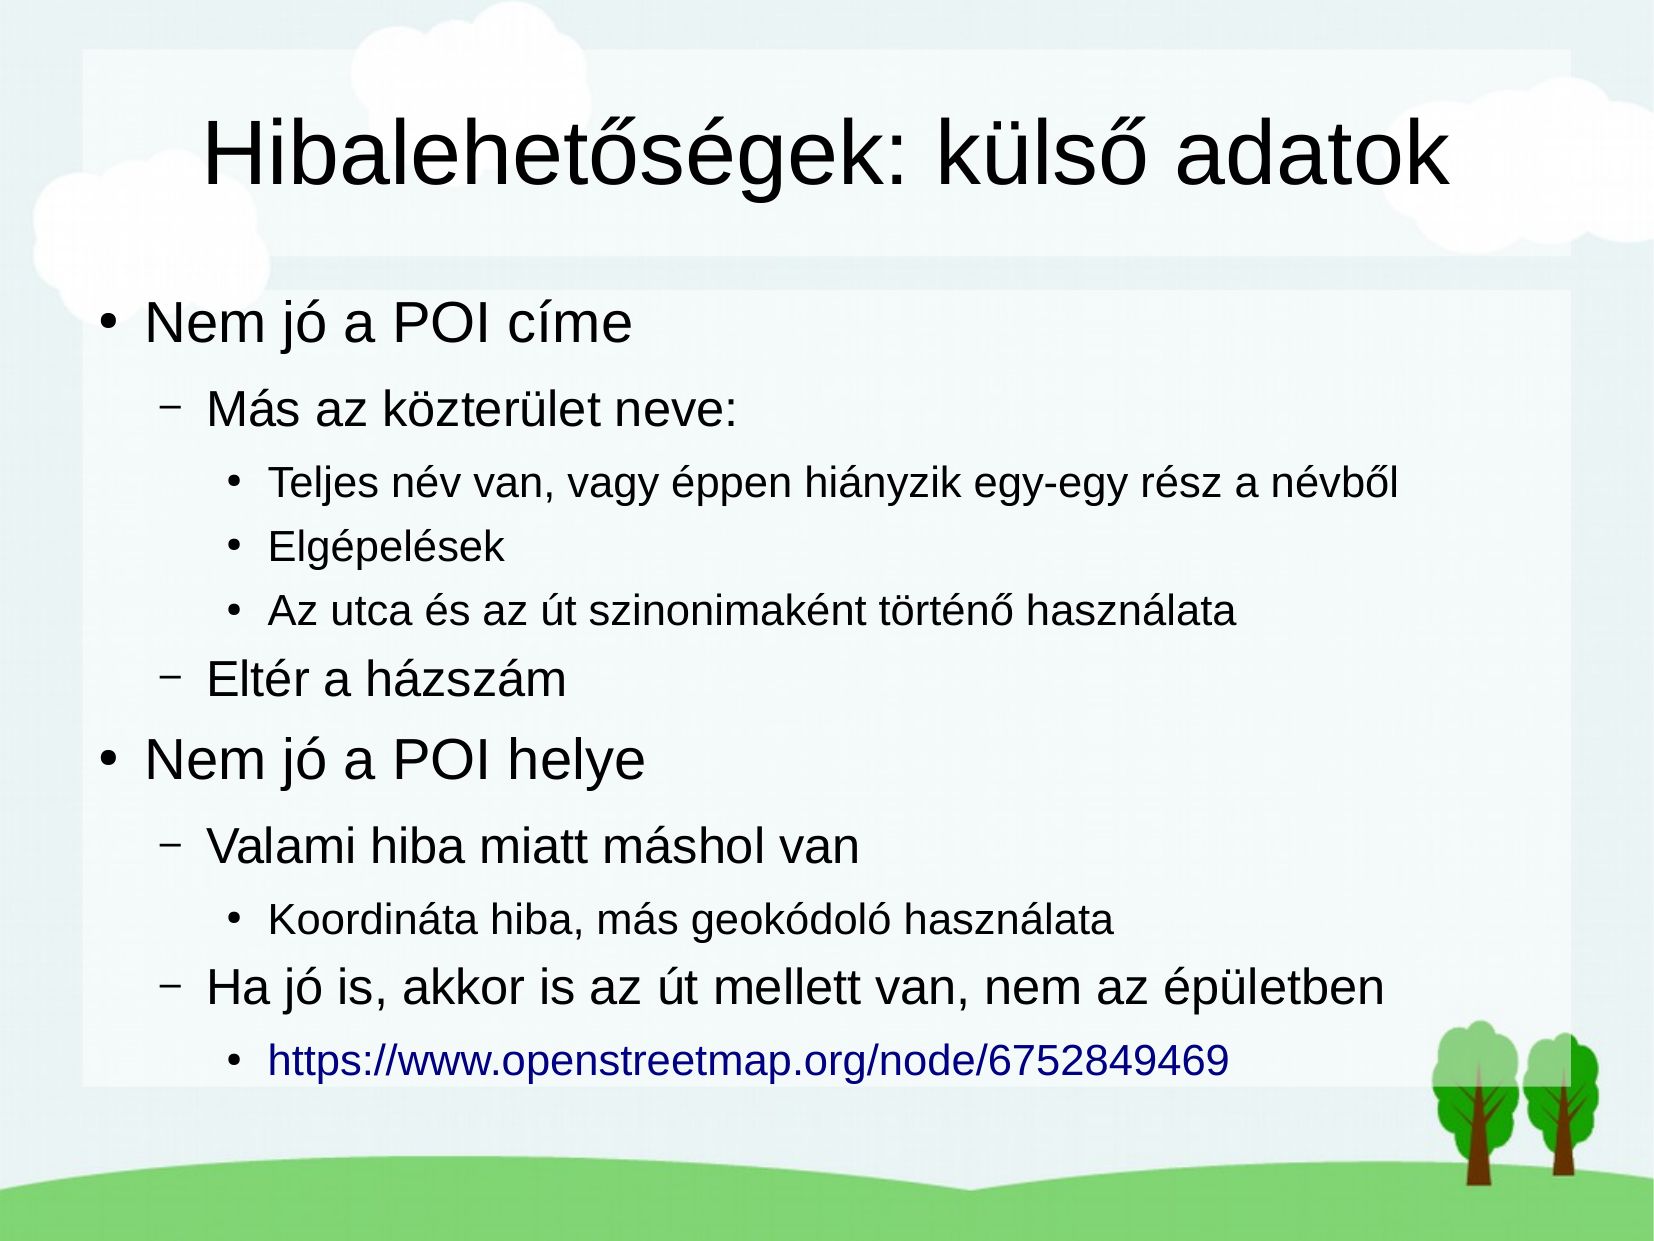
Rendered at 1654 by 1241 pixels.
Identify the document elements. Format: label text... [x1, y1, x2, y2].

title Hibalehetőségek: külső adatok [82, 49, 1571, 257]
list Nem jó a POI címe Más az közterület neve: Teljes név van, vagy éppen hiányzik egy-egy rész a névből Elgépelések Az utca és az út szinonimaként történő használata Eltér a házszám Nem jó a POI helye Valami hiba miatt máshol van Koordináta hiba, más geokódoló használata Ha jó is, akkor is az út mellett van, nem az épületben https://www.openstreetmap.org/node/6752849469 [82, 290, 1571, 1087]
picture [0, 0, 1654, 1241]
